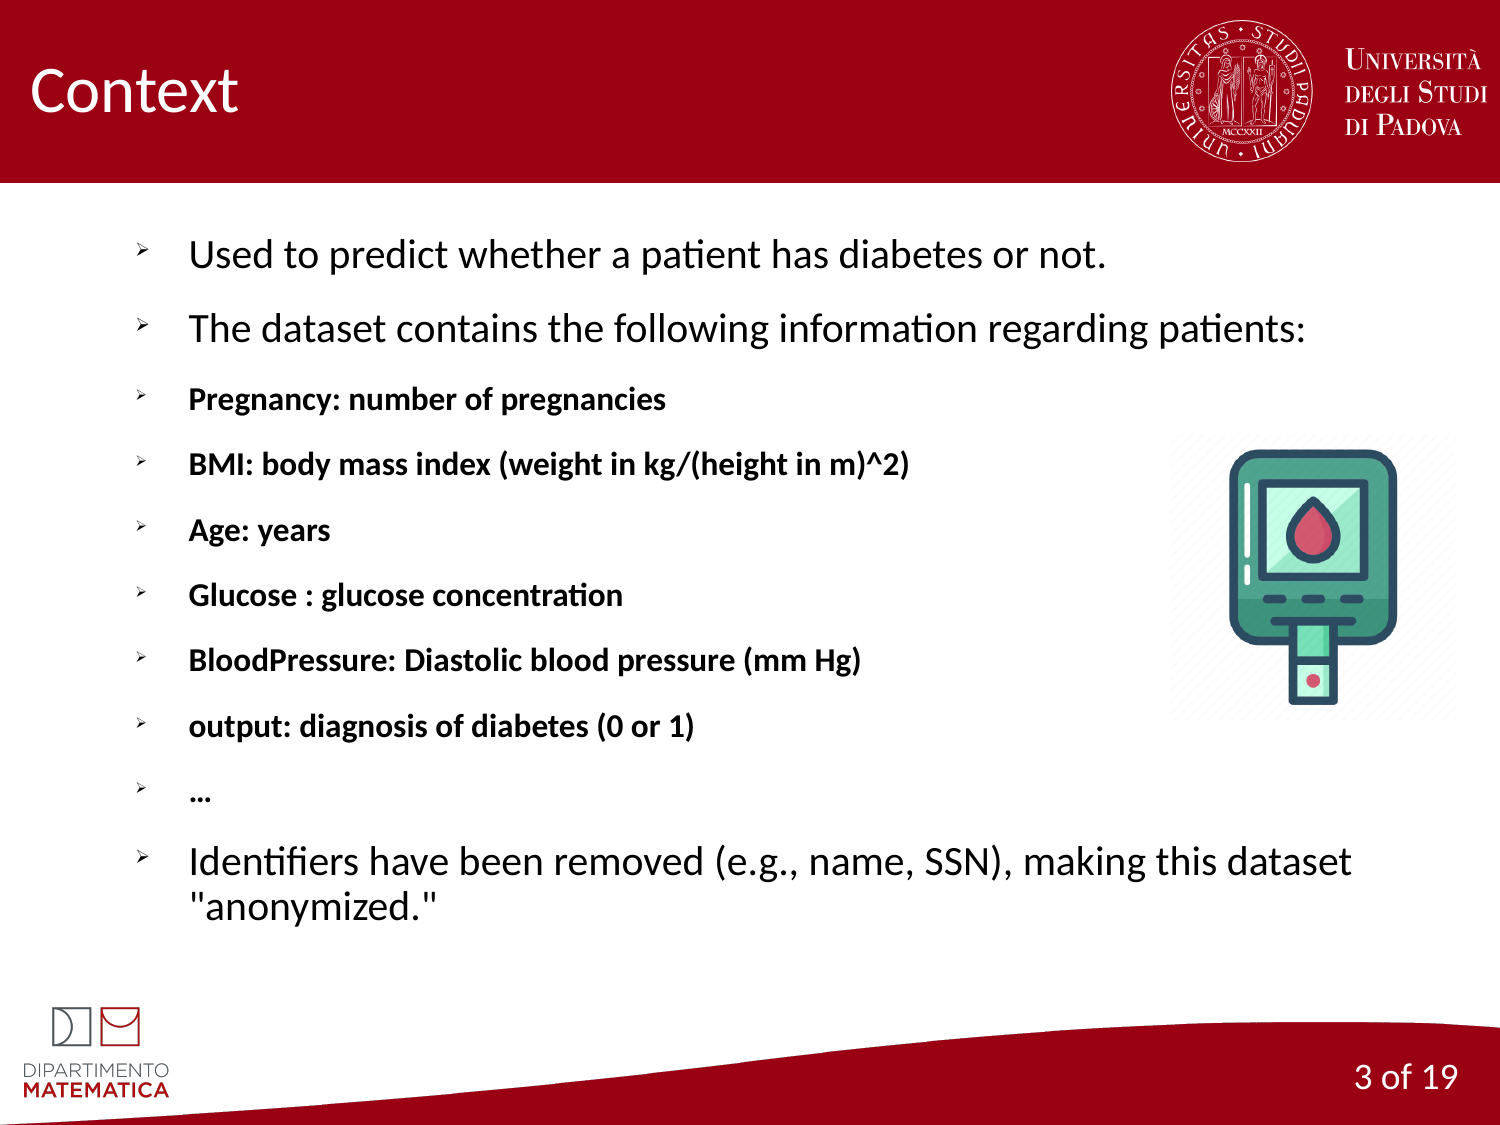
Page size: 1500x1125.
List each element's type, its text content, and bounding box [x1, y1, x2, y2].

slide_number <number> of 19 [1136, 1044, 1474, 1104]
picture [1170, 434, 1456, 721]
picture [0, 1007, 1500, 1125]
picture [1171, 20, 1487, 162]
title Context [0, 0, 1159, 183]
list Used to predict whether a patient has diabetes or not. The dataset contains the following information regarding patients: Pregnancy: number of pregnancies BMI: body mass index (weight in kg/(height in m)^2) Age: years Glucose : glucose concentration BloodPressure: Diastolic blood pressure (mm Hg) output: diagnosis of diabetes (0 or 1) … Identifiers have been removed (e.g., name, SSN), making this dataset "anonymized." [102, 224, 1397, 939]
